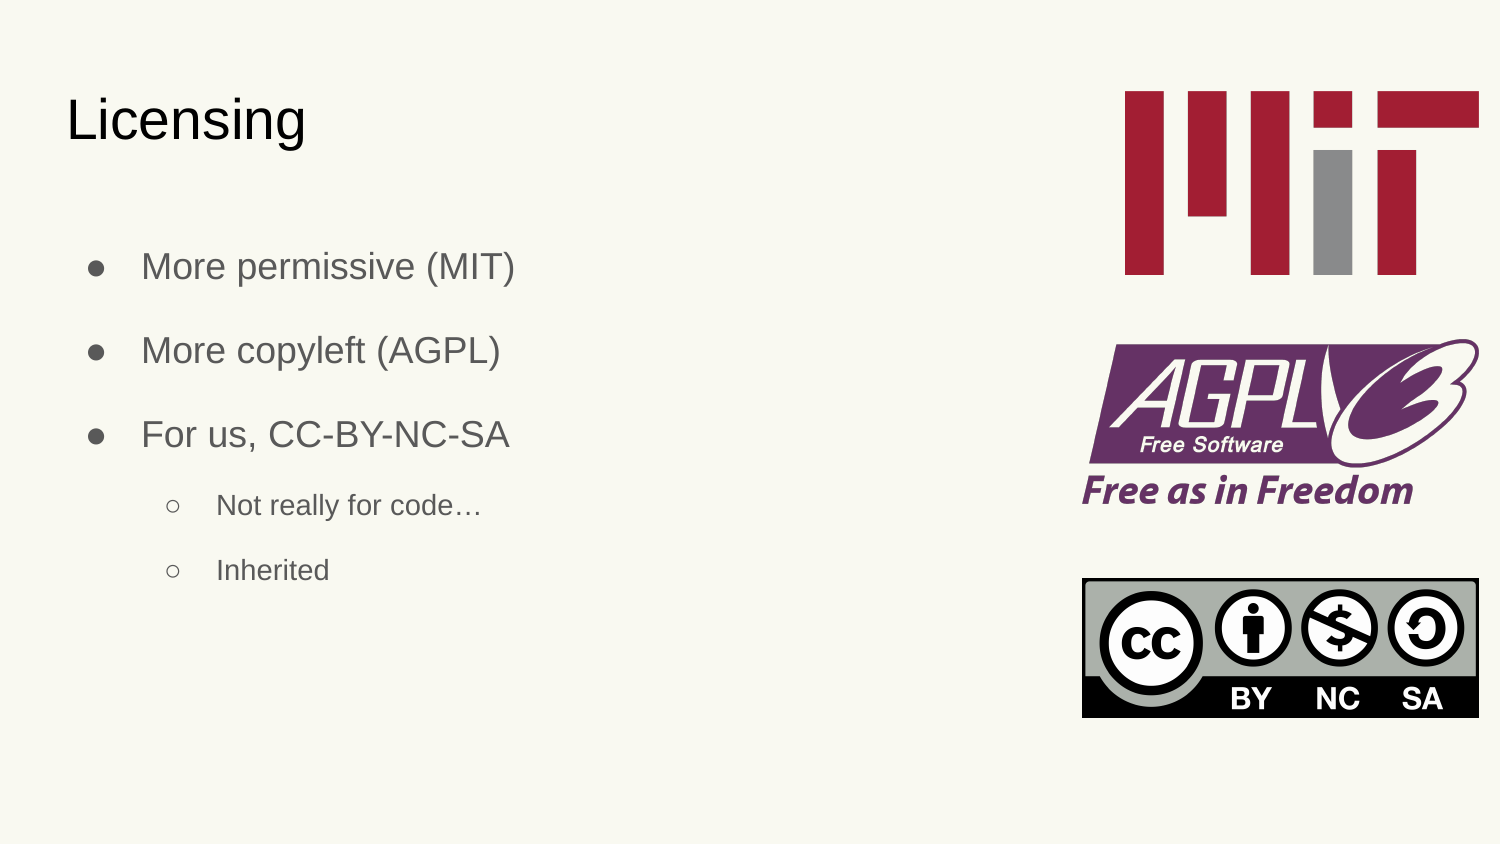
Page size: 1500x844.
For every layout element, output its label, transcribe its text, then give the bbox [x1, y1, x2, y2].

title Licensing [51, 72, 1449, 167]
picture [1082, 578, 1479, 718]
picture [1125, 91, 1479, 275]
list More permissive (MIT) More copyleft (AGPL) For us, CC-BY-NC-SA Not really for code… Inherited [51, 189, 1449, 750]
picture [1082, 339, 1479, 504]
